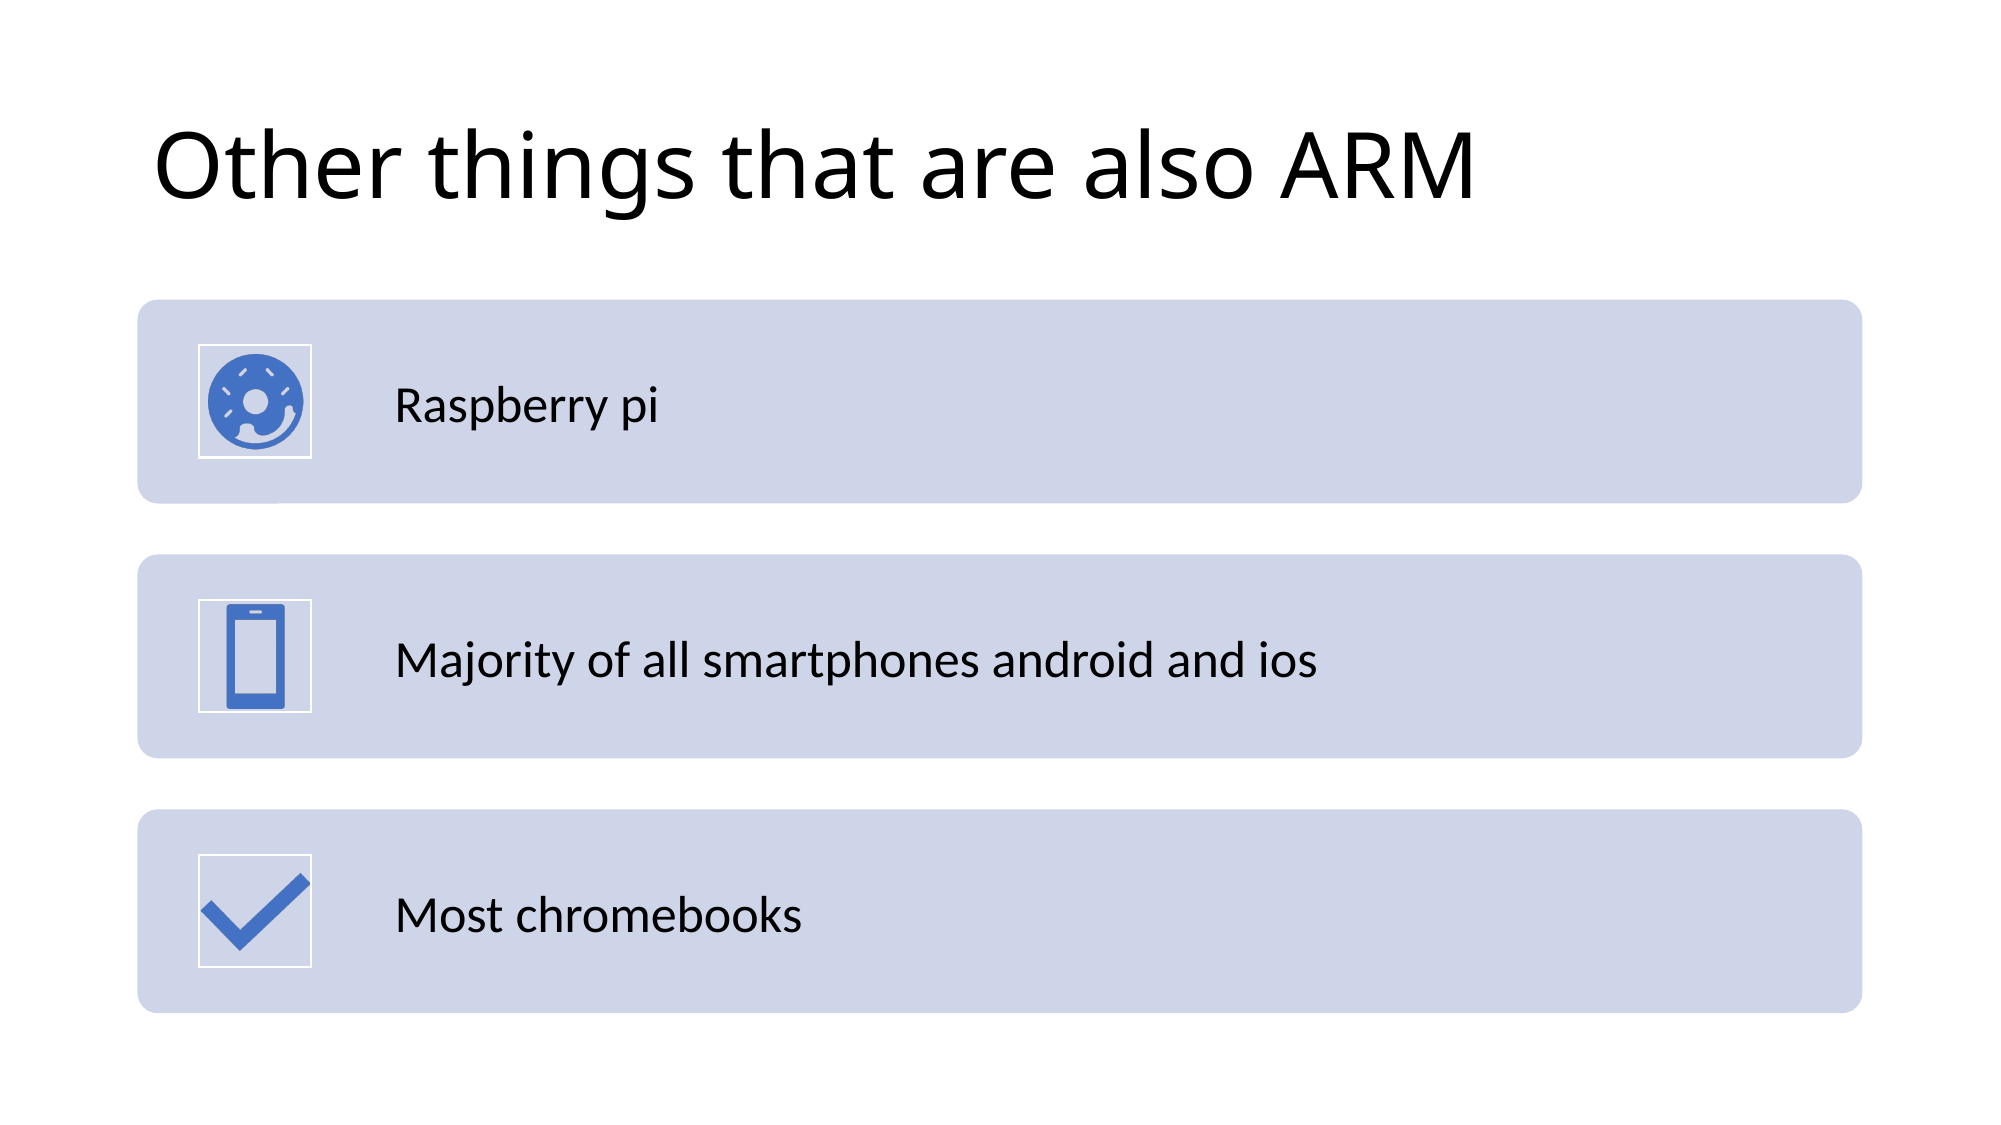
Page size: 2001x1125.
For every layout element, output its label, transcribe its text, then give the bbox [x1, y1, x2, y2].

text_box Most chromebooks [372, 809, 1863, 1014]
text_box [137, 809, 372, 1014]
text_box Majority of all smartphones android and ios [372, 554, 1863, 759]
text_box [137, 554, 372, 759]
text_box Raspberry pi [372, 299, 1863, 504]
title Other things that are also ARM [137, 59, 1863, 278]
text_box [137, 299, 372, 504]
